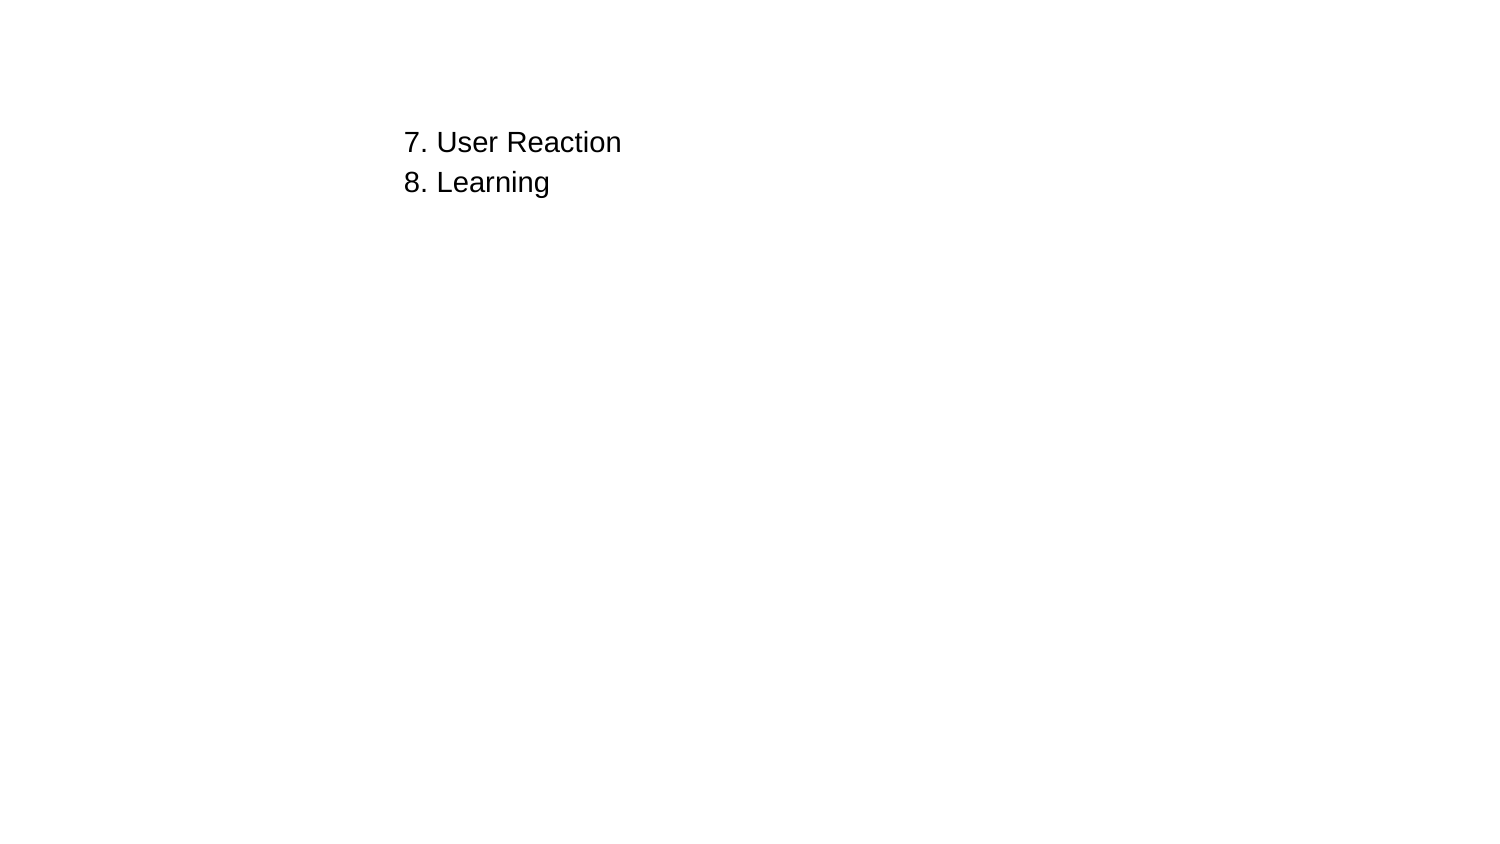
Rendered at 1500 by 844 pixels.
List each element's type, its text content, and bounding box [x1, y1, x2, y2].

title 7. User Reaction 8. Learning [389, 103, 1428, 357]
